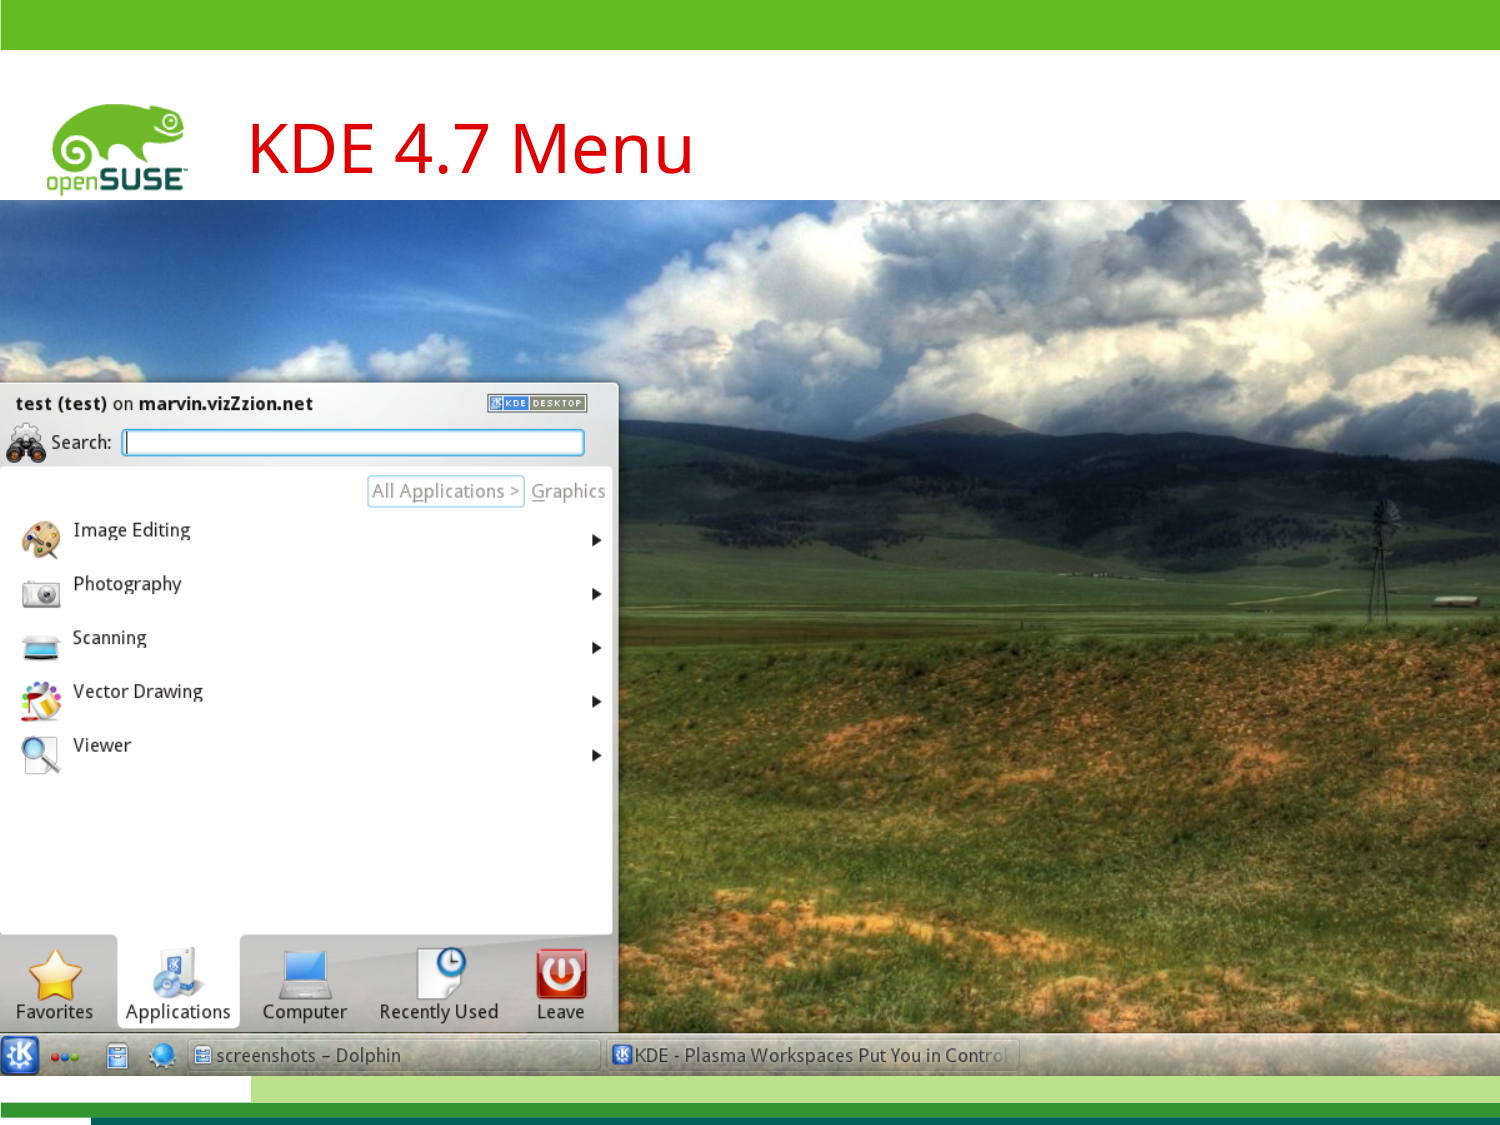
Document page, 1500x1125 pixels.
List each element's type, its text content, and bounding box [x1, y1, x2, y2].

title KDE 4.7 Menu [246, 68, 1409, 200]
picture [47, 104, 188, 197]
picture [0, 200, 1500, 1076]
